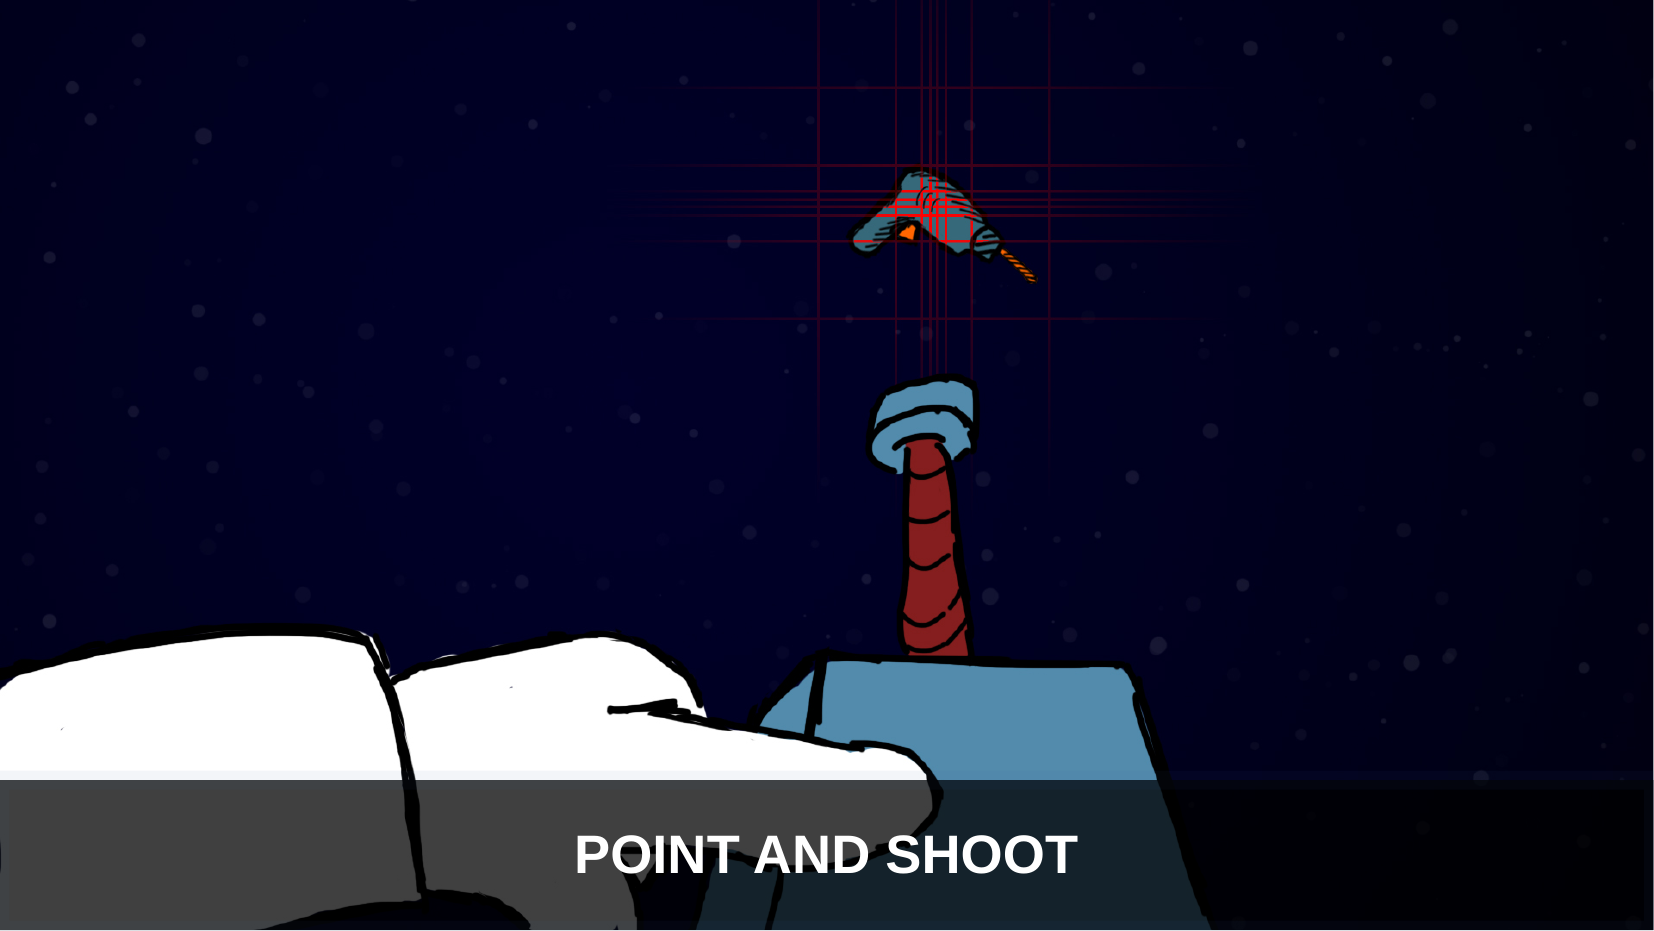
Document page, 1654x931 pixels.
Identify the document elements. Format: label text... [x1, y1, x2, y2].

picture [0, 0, 1654, 780]
text_box POINT AND SHOOT [0, 780, 1654, 931]
